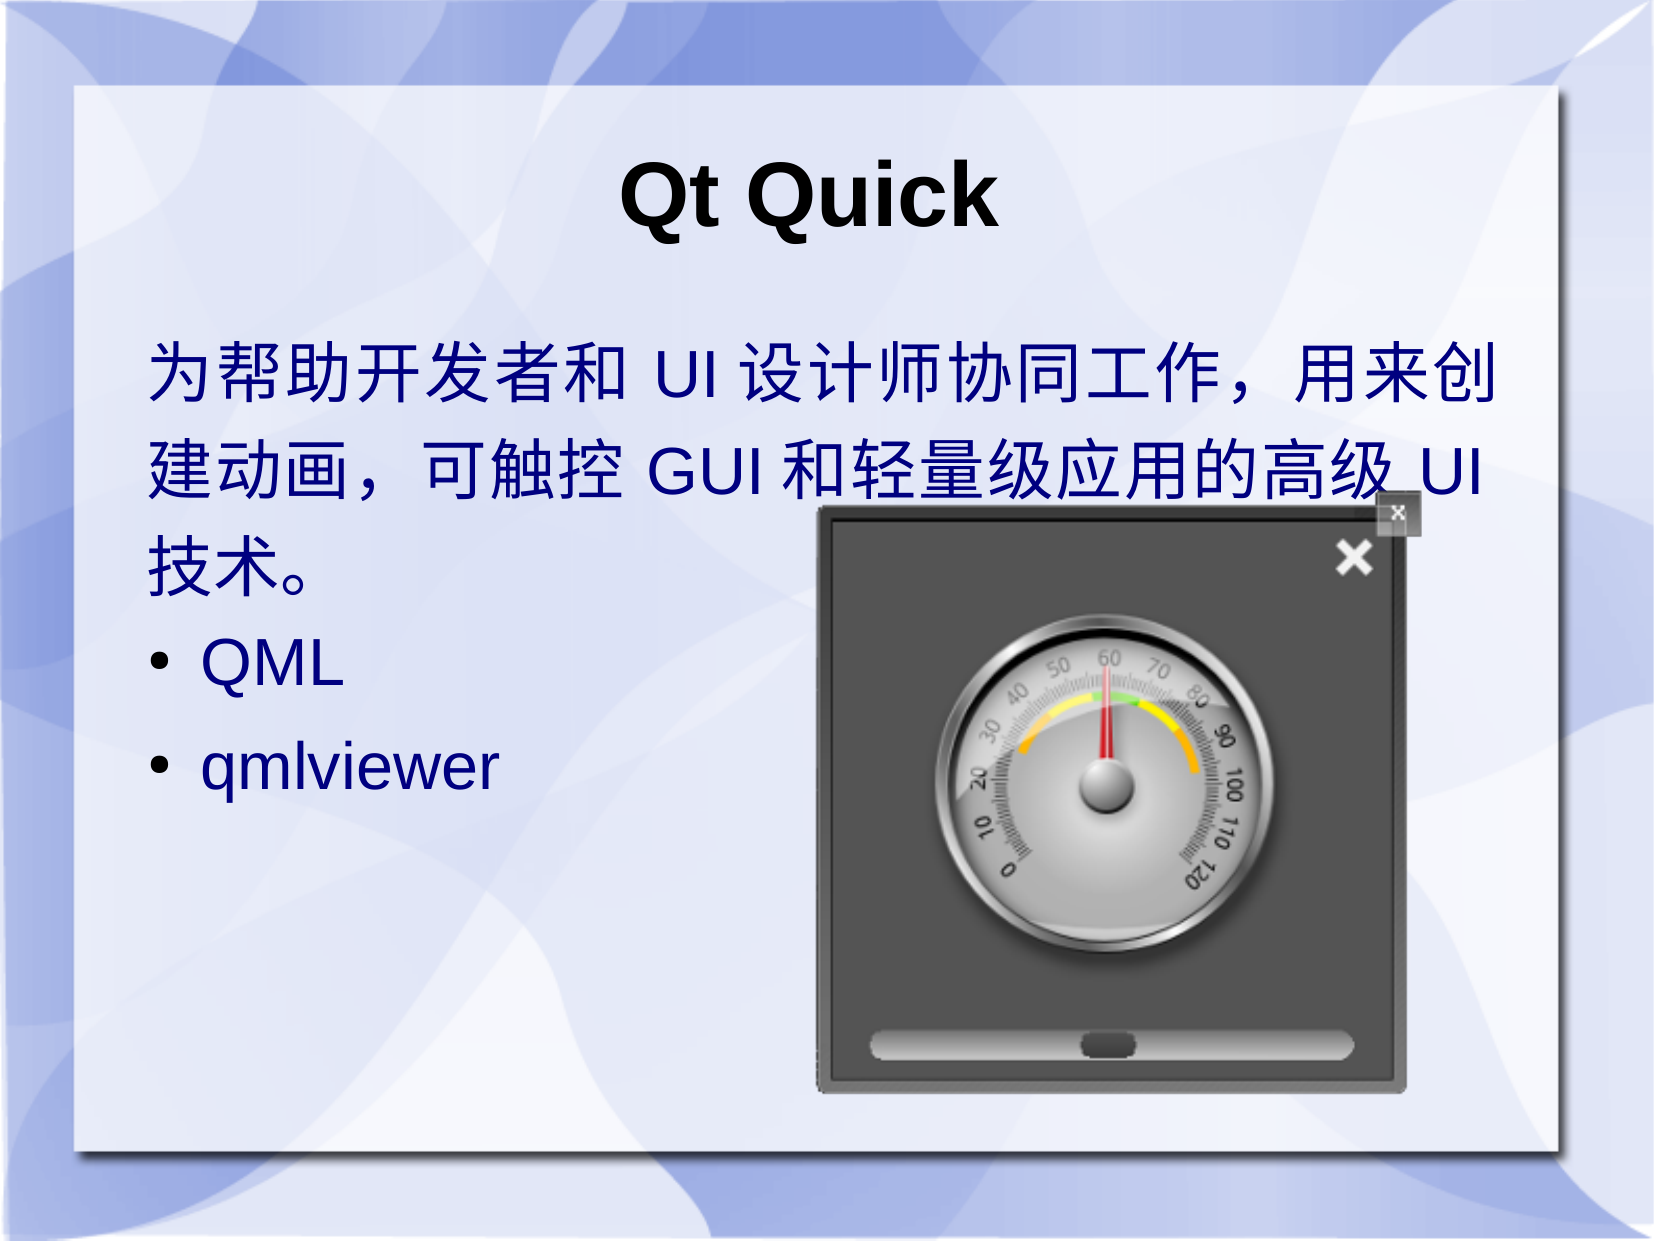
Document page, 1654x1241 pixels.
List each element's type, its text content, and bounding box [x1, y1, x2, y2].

list 为帮助开发者和UI设计师协同工作，用来创建动画，可触控GUI和轻量级应用的高级UI技术。 [146, 320, 1501, 488]
list QML qmlviewer [129, 624, 800, 938]
title Qt Quick [82, 98, 1536, 291]
picture [0, 0, 1654, 1241]
